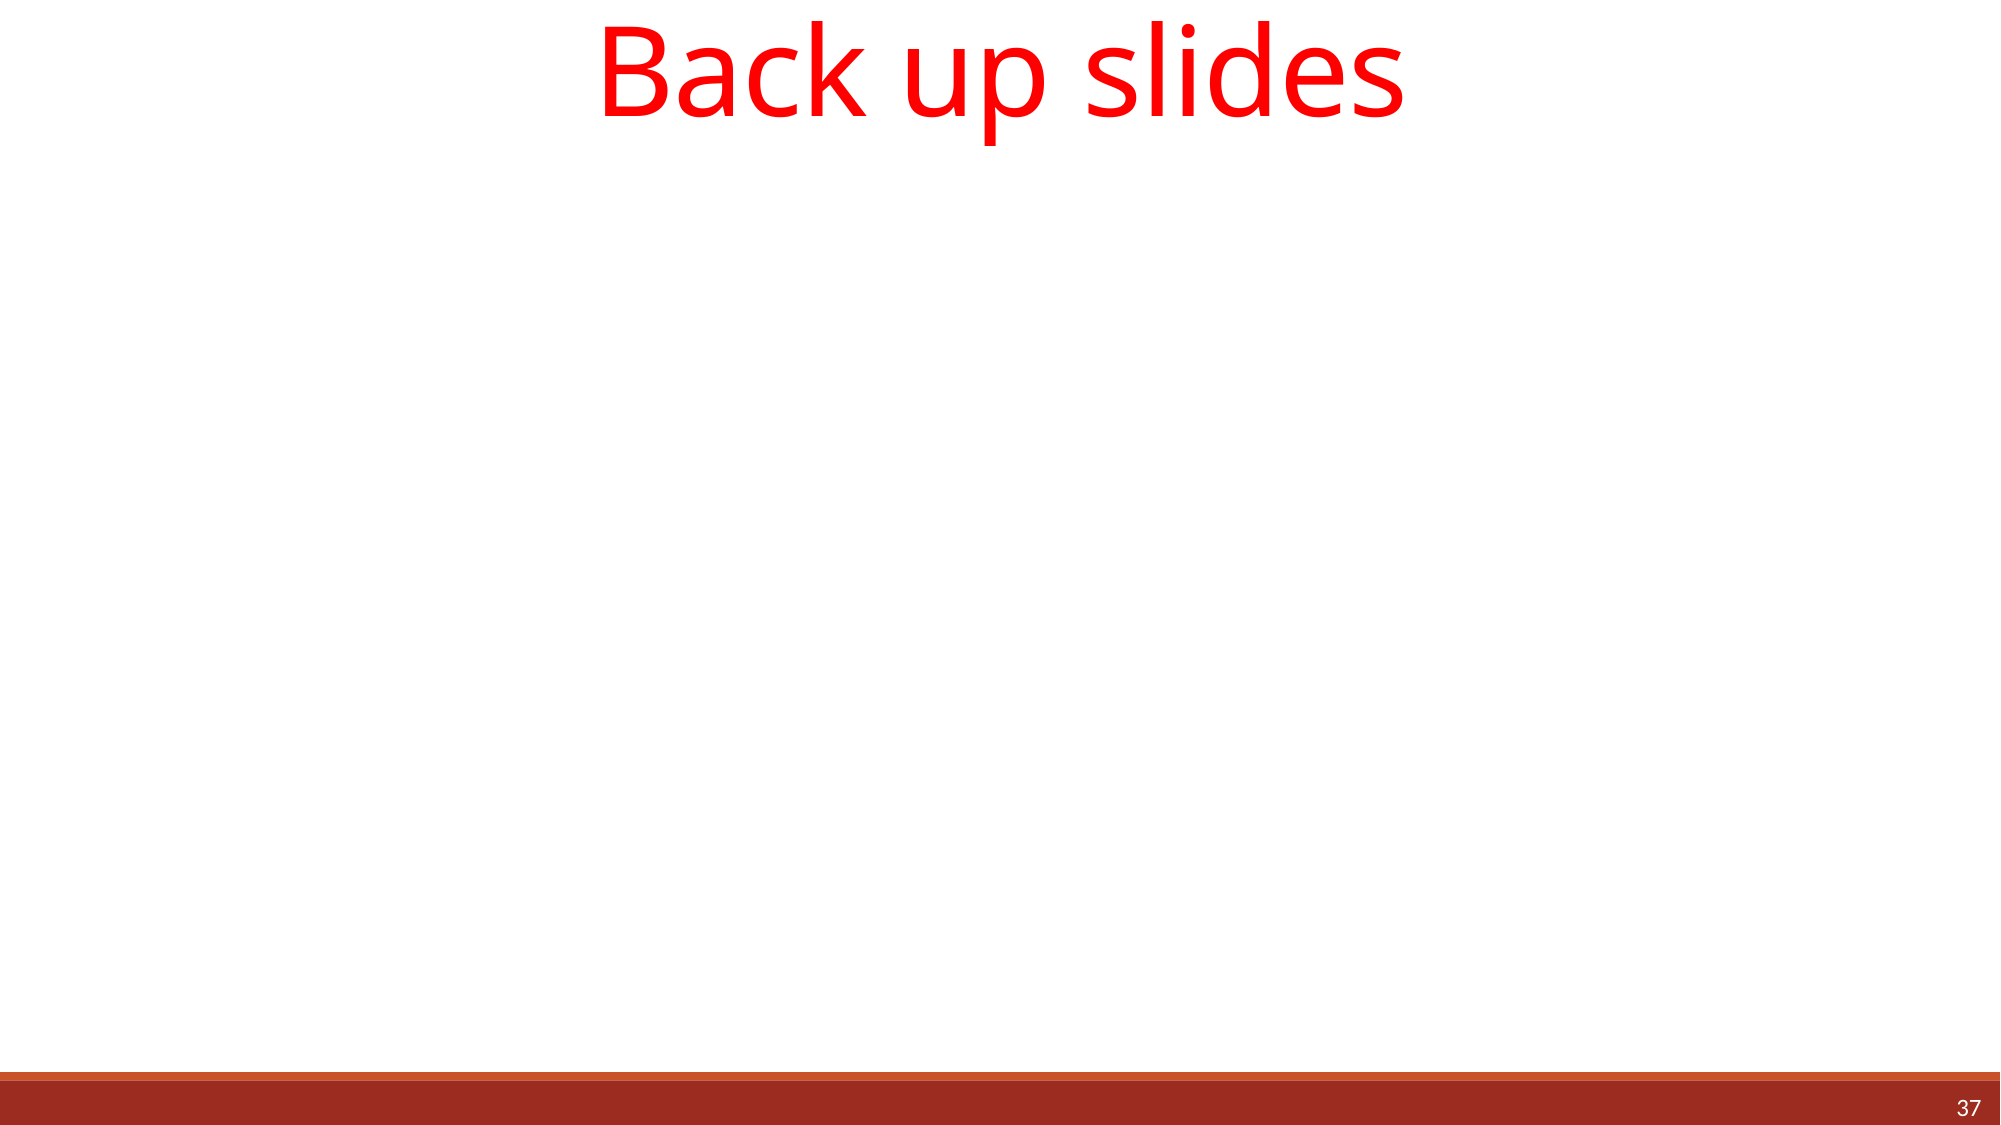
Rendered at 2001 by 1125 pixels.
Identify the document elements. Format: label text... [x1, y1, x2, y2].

text_box Back up slides [566, 0, 1434, 180]
text_box <numero> [1949, 1095, 1988, 1122]
text_box [0, 1072, 2000, 1125]
